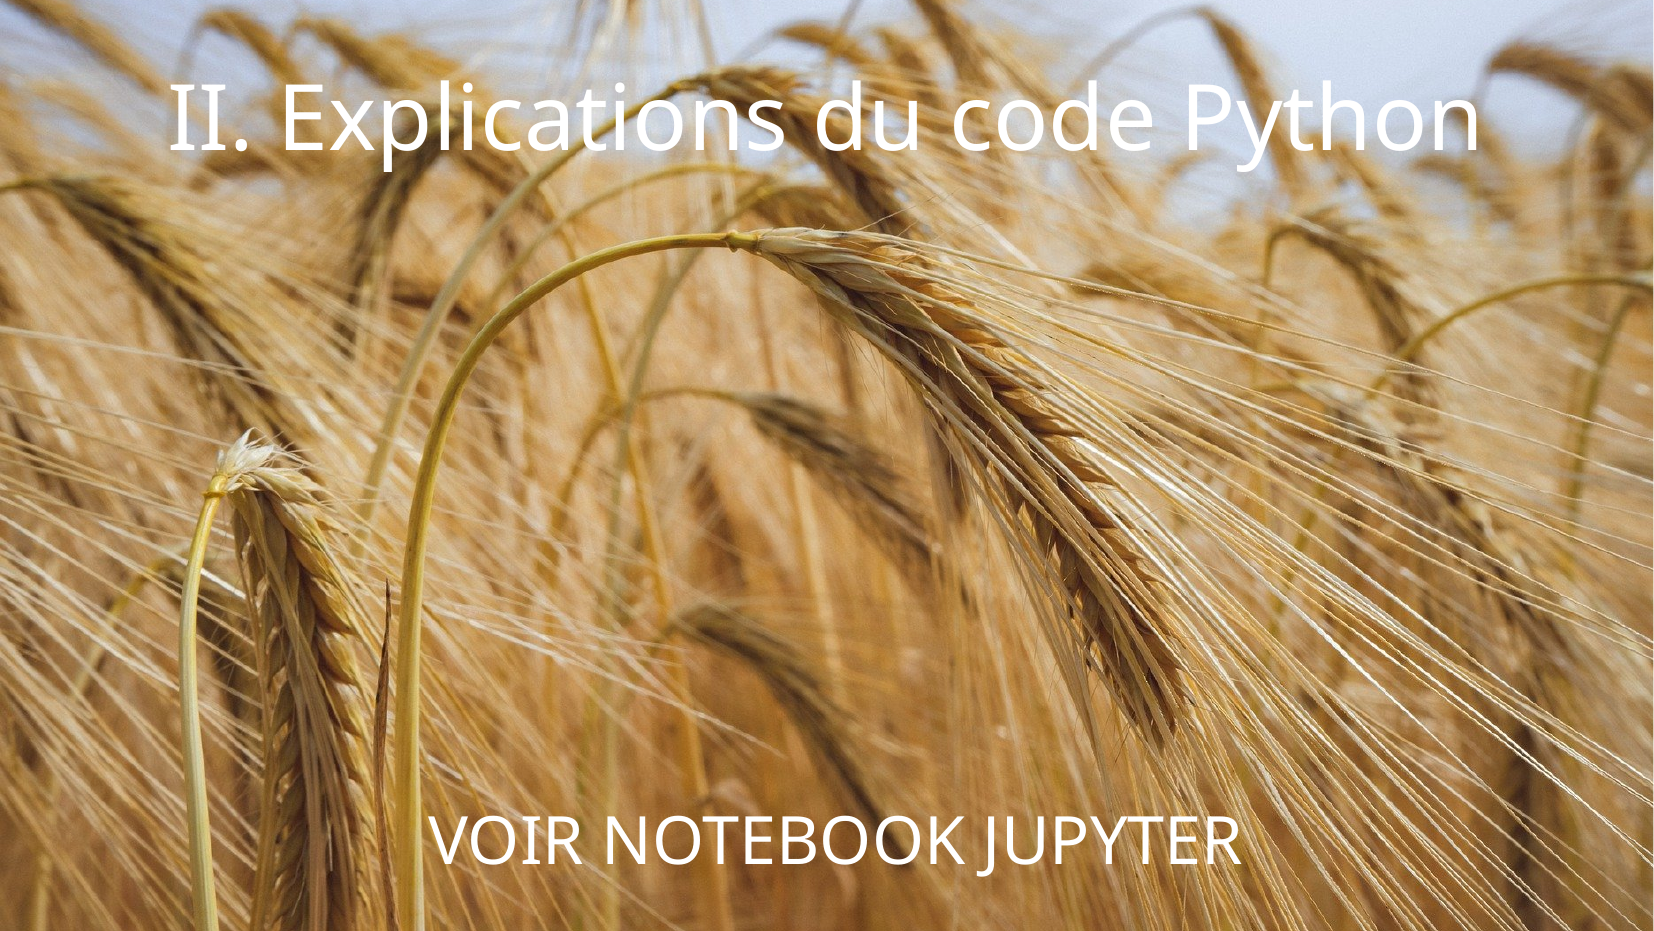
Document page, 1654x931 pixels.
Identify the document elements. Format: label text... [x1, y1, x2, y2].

title II. Explications du code Python [82, 37, 1571, 193]
list VOIR NOTEBOOK JUPYTER [56, 630, 1546, 931]
picture [0, 0, 1654, 931]
